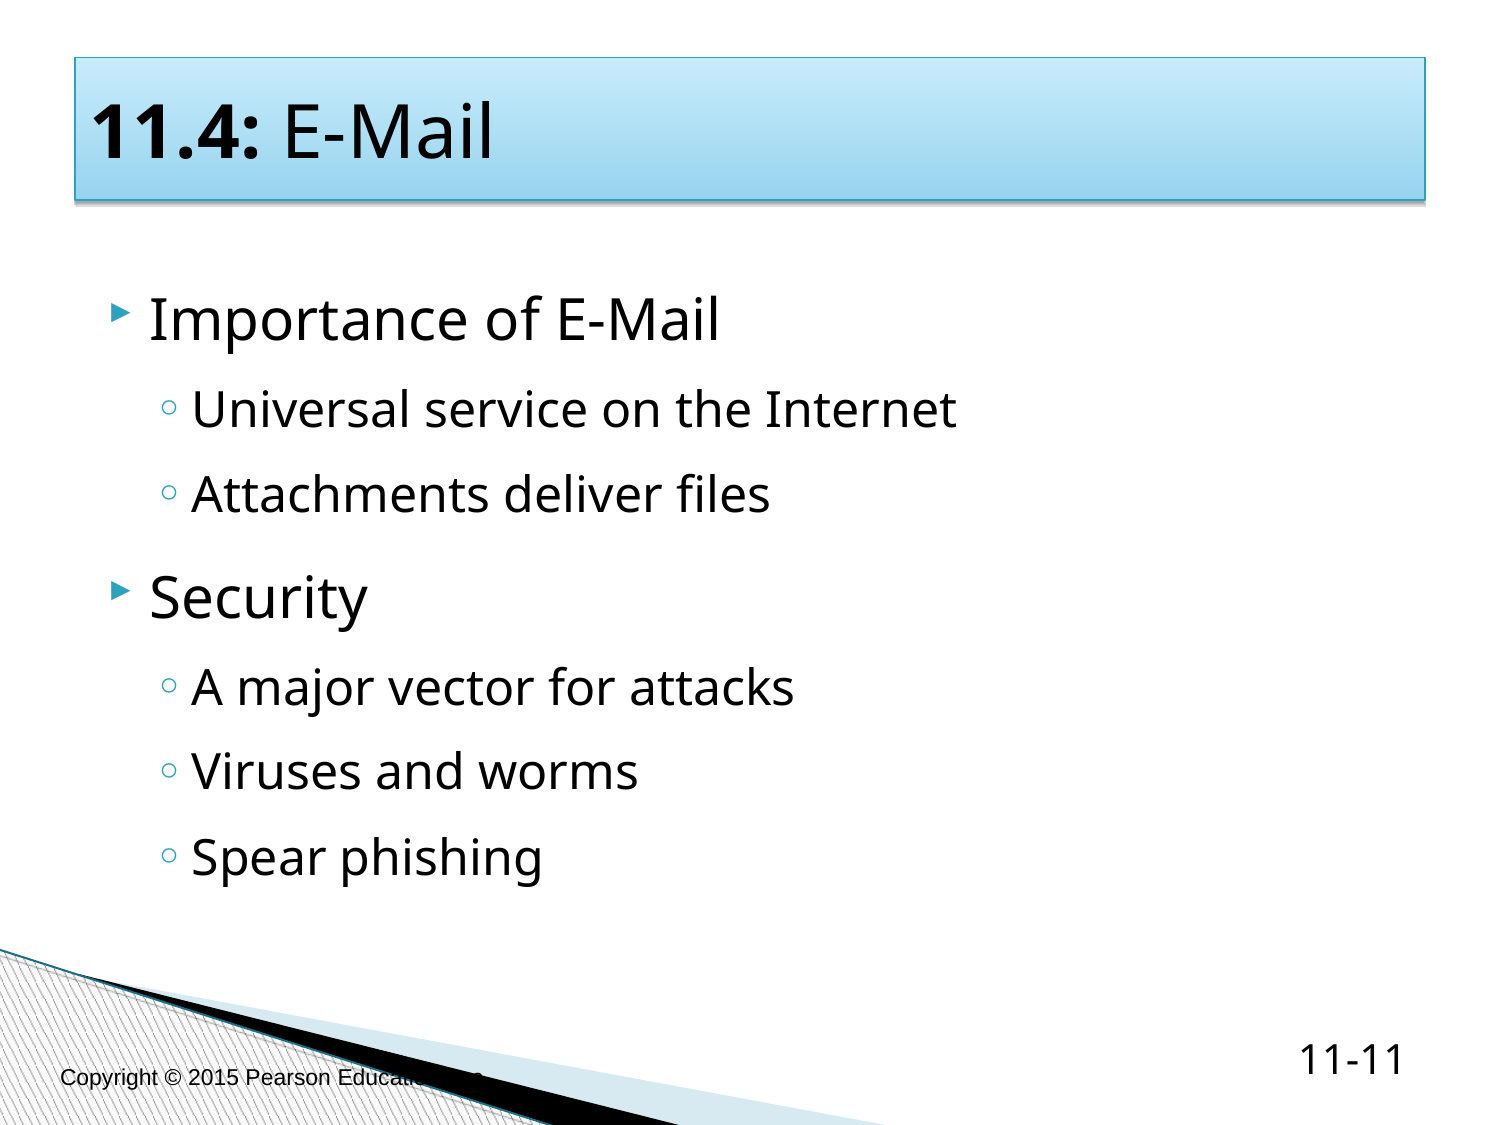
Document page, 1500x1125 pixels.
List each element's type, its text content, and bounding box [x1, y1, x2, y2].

picture [0, 952, 543, 1125]
list Importance of E-Mail Universal service on the Internet Attachments deliver files Security A major vector for attacks Viruses and worms Spear phishing [75, 275, 1425, 986]
footer Copyright © 2015 Pearson Education, Inc. [37, 1050, 513, 1098]
slide_number 11-<number> [1175, 1037, 1423, 1098]
title 11.4: E-Mail [75, 57, 1425, 200]
